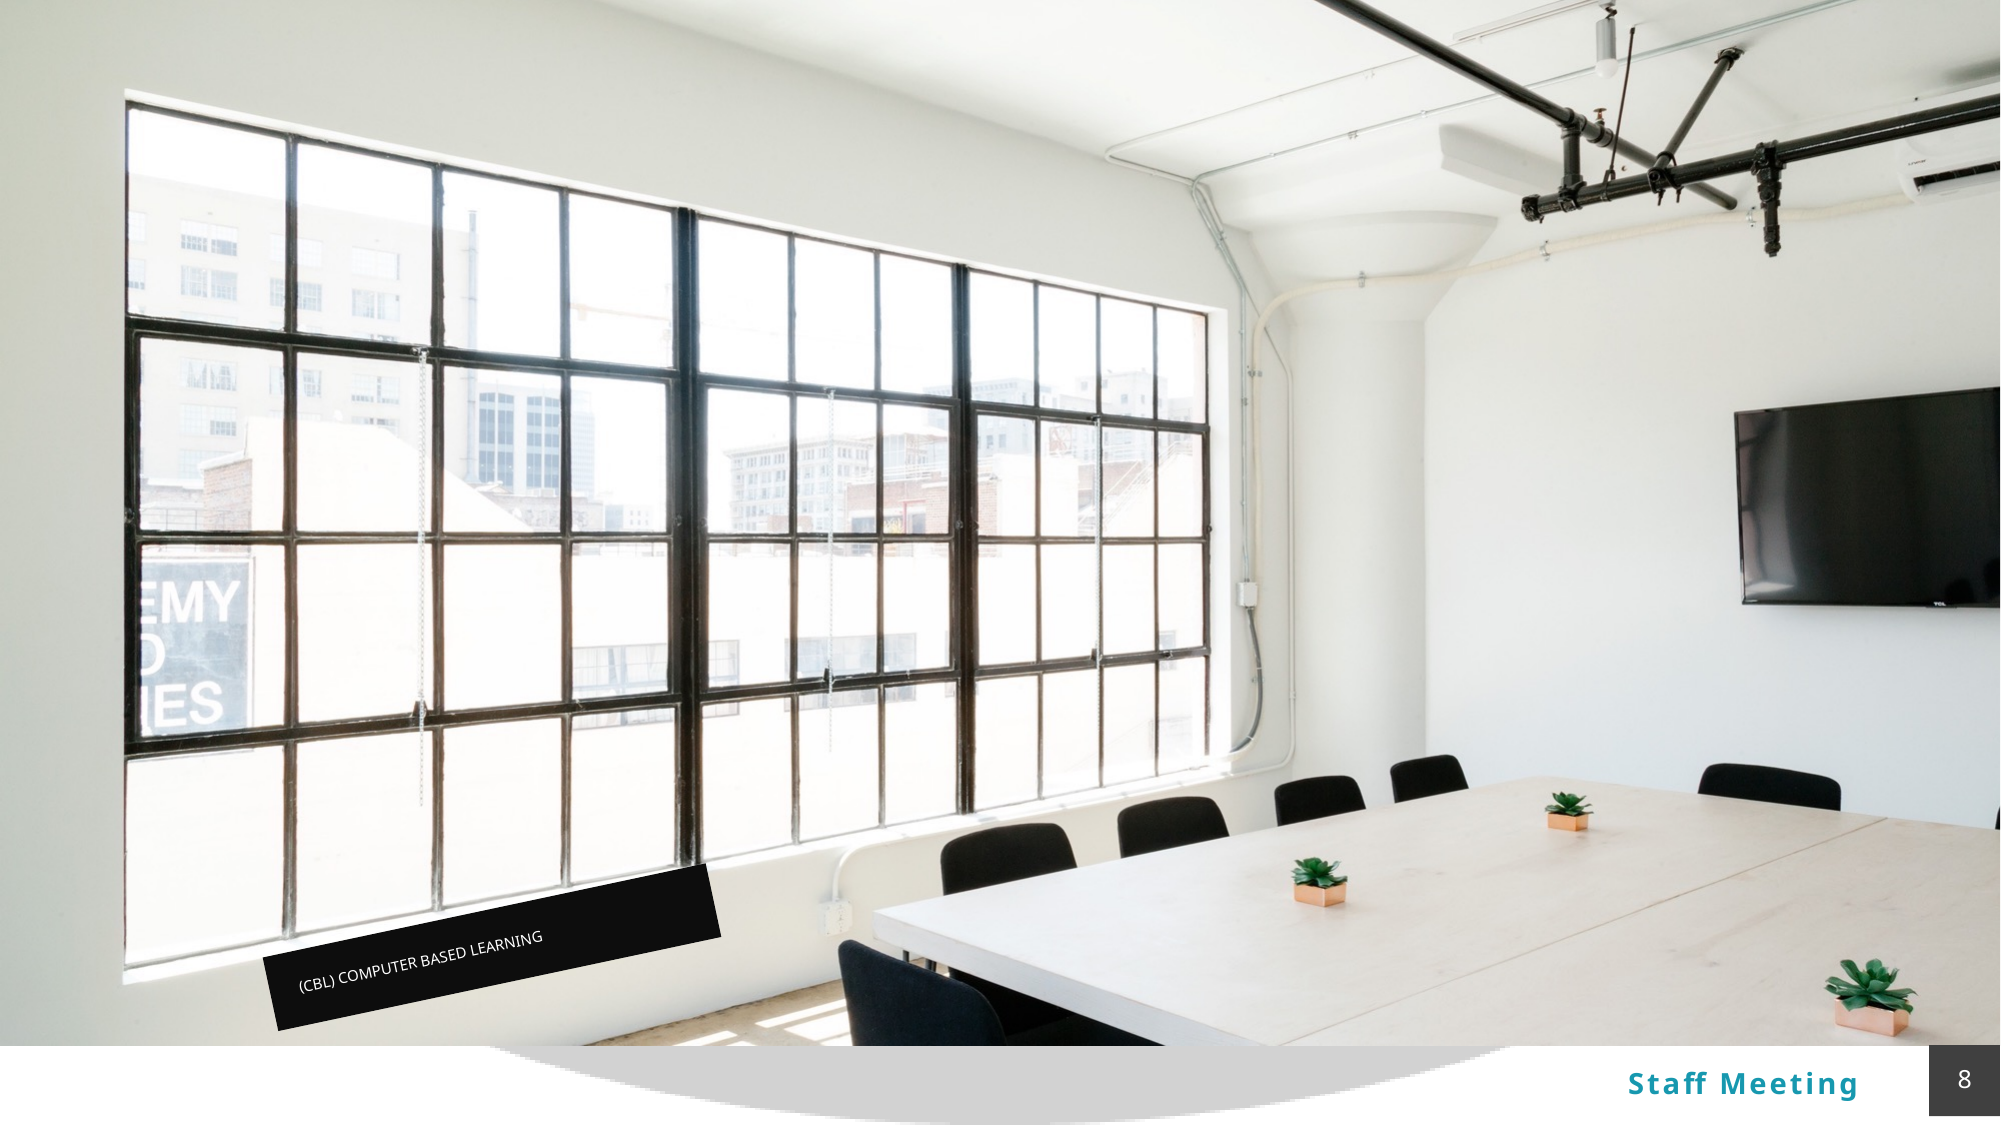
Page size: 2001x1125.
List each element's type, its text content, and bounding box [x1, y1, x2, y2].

text_box Staff Meeting [1612, 1060, 1921, 1102]
picture [0, 0, 2000, 1046]
list (CBL) COMPUTER BASED LEARNING [262, 863, 722, 1032]
slide_number 8 [1929, 1045, 2000, 1117]
